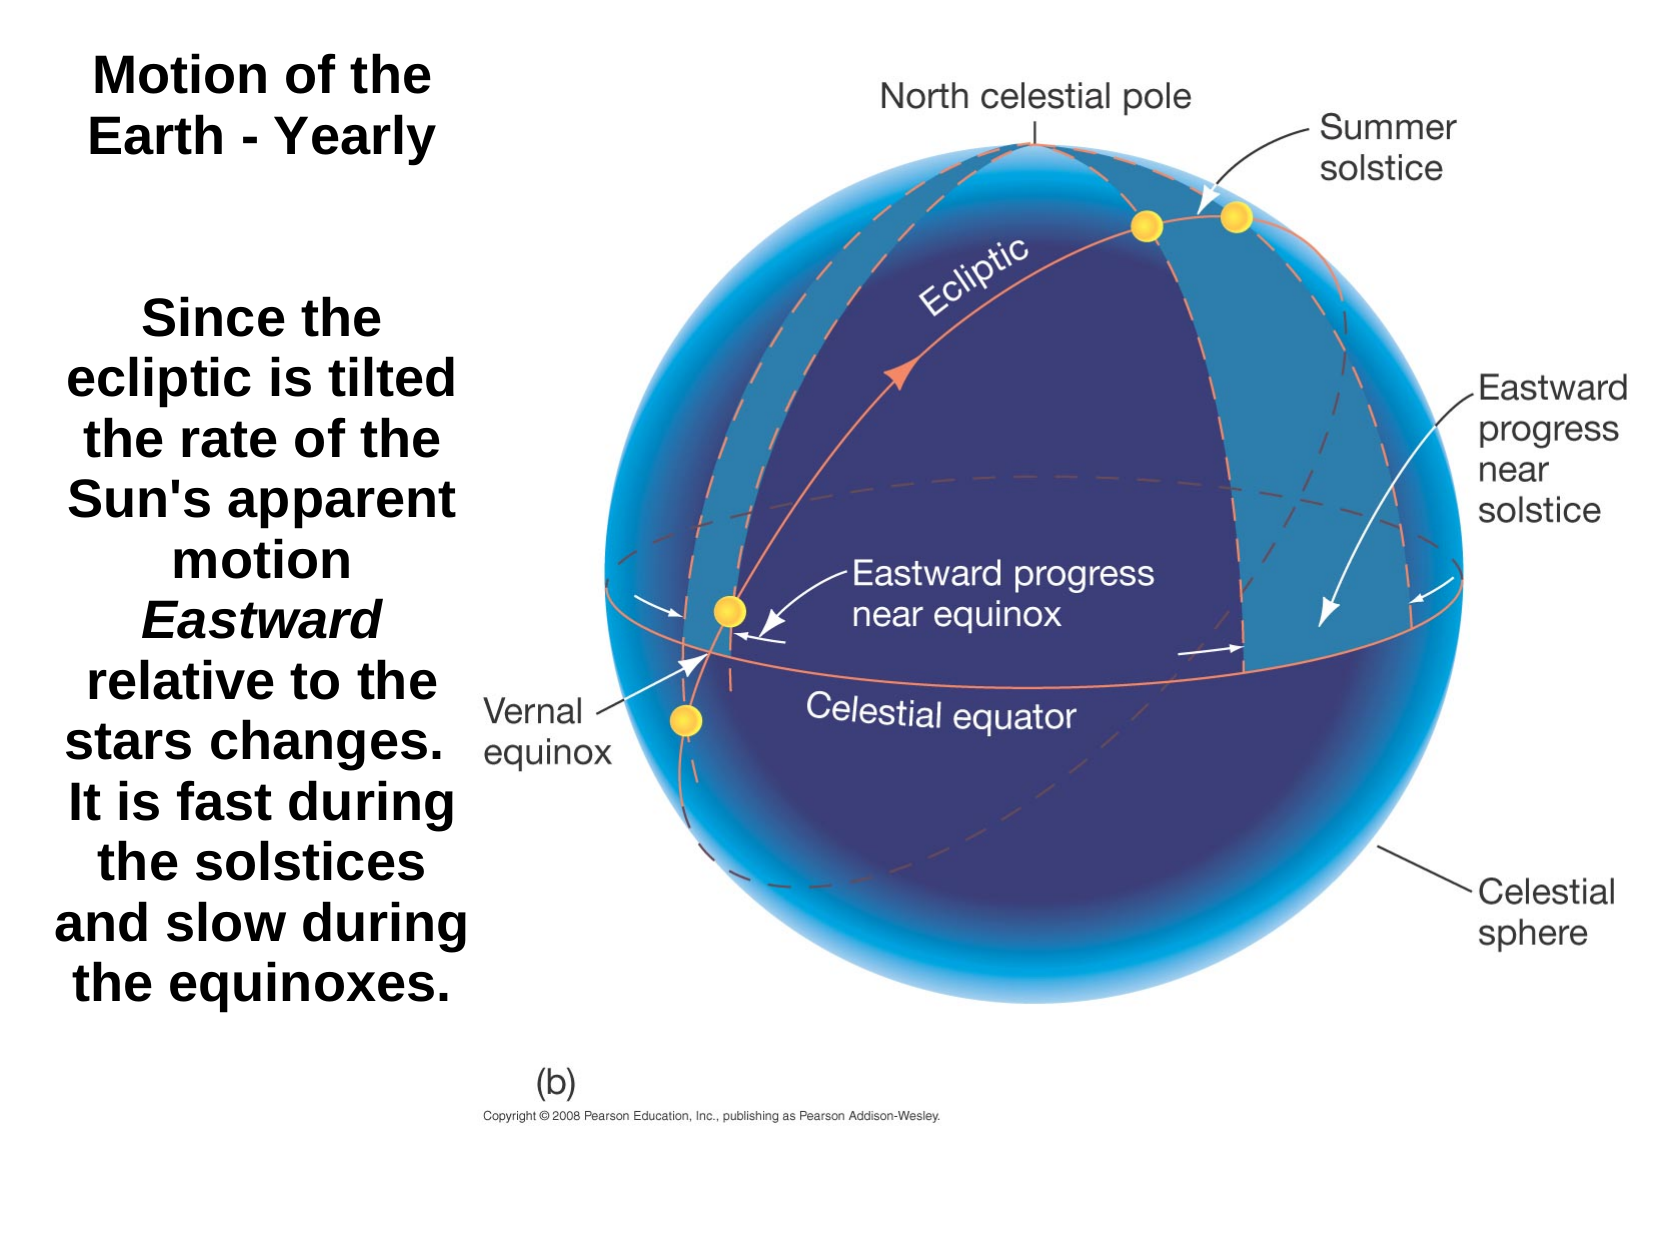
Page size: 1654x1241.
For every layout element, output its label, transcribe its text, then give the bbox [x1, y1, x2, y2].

text_box Motion of the Earth - Yearly Since the ecliptic is tilted the rate of the Sun's apparent motion Eastward relative to the stars changes. It is fast during the solstices and slow during the equinoxes. [37, 37, 488, 1022]
picture [477, 76, 1633, 1132]
